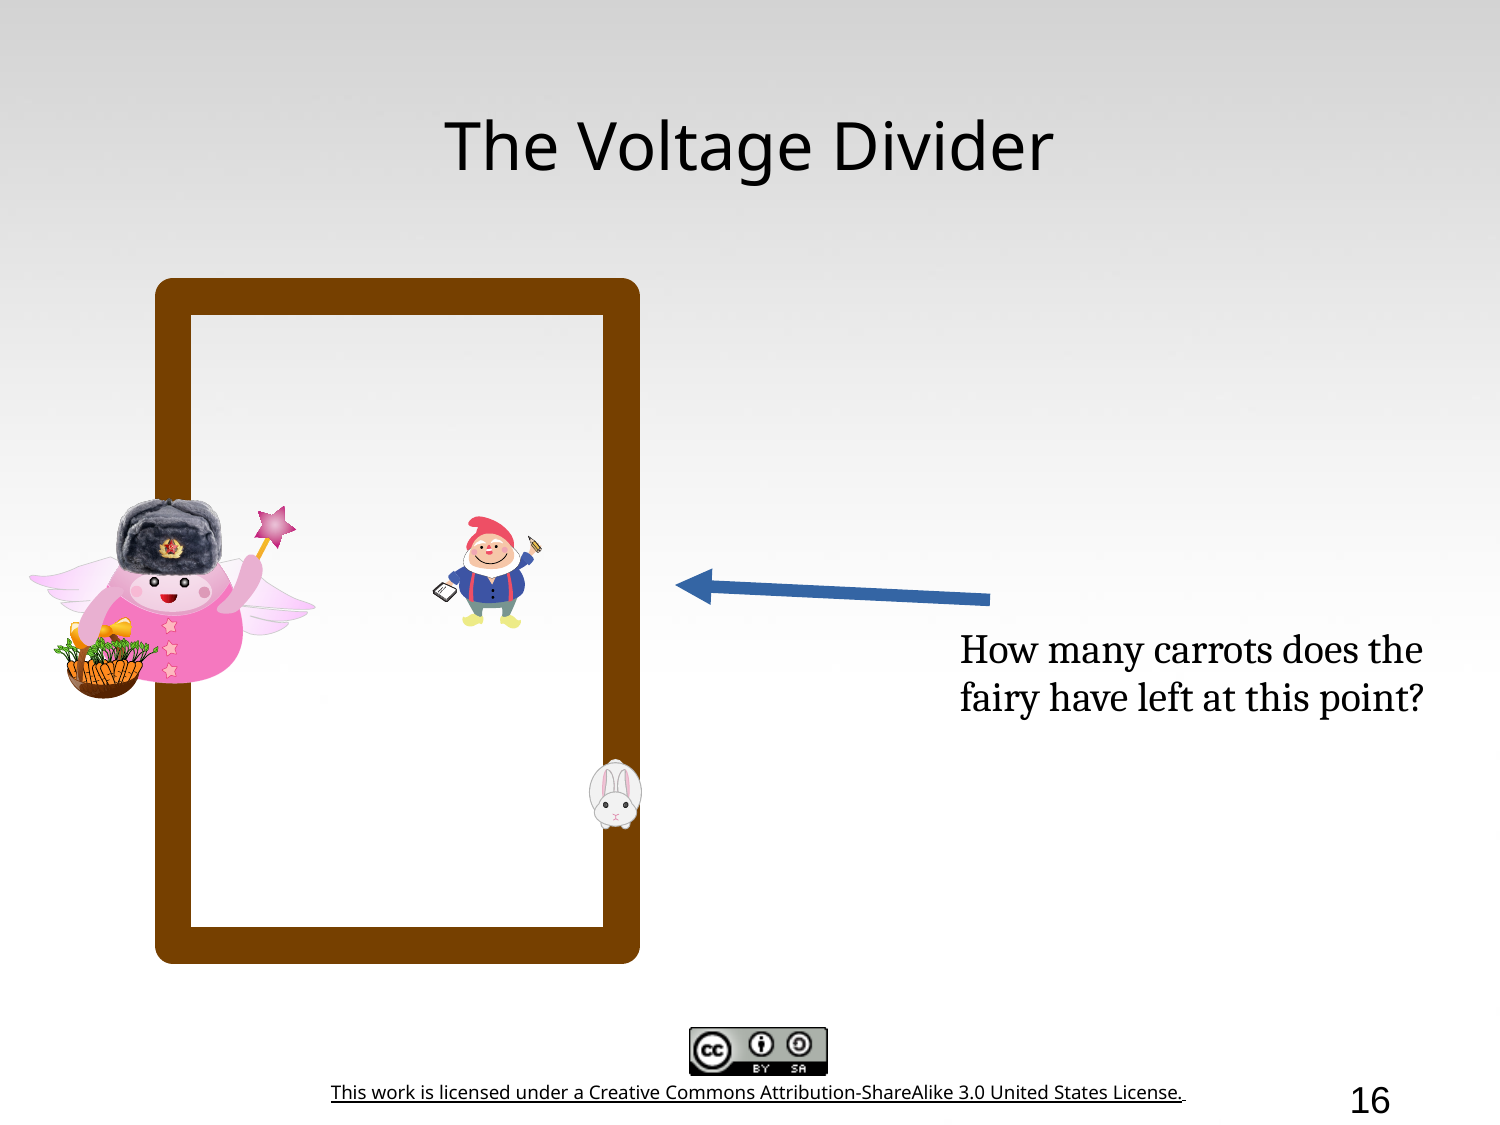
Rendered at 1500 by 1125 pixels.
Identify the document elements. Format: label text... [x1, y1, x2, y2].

title The Voltage Divider [112, 49, 1388, 238]
text_box How many carrots does the fairy have left at this point? [945, 618, 1471, 767]
picture [0, 0, 1500, 1125]
